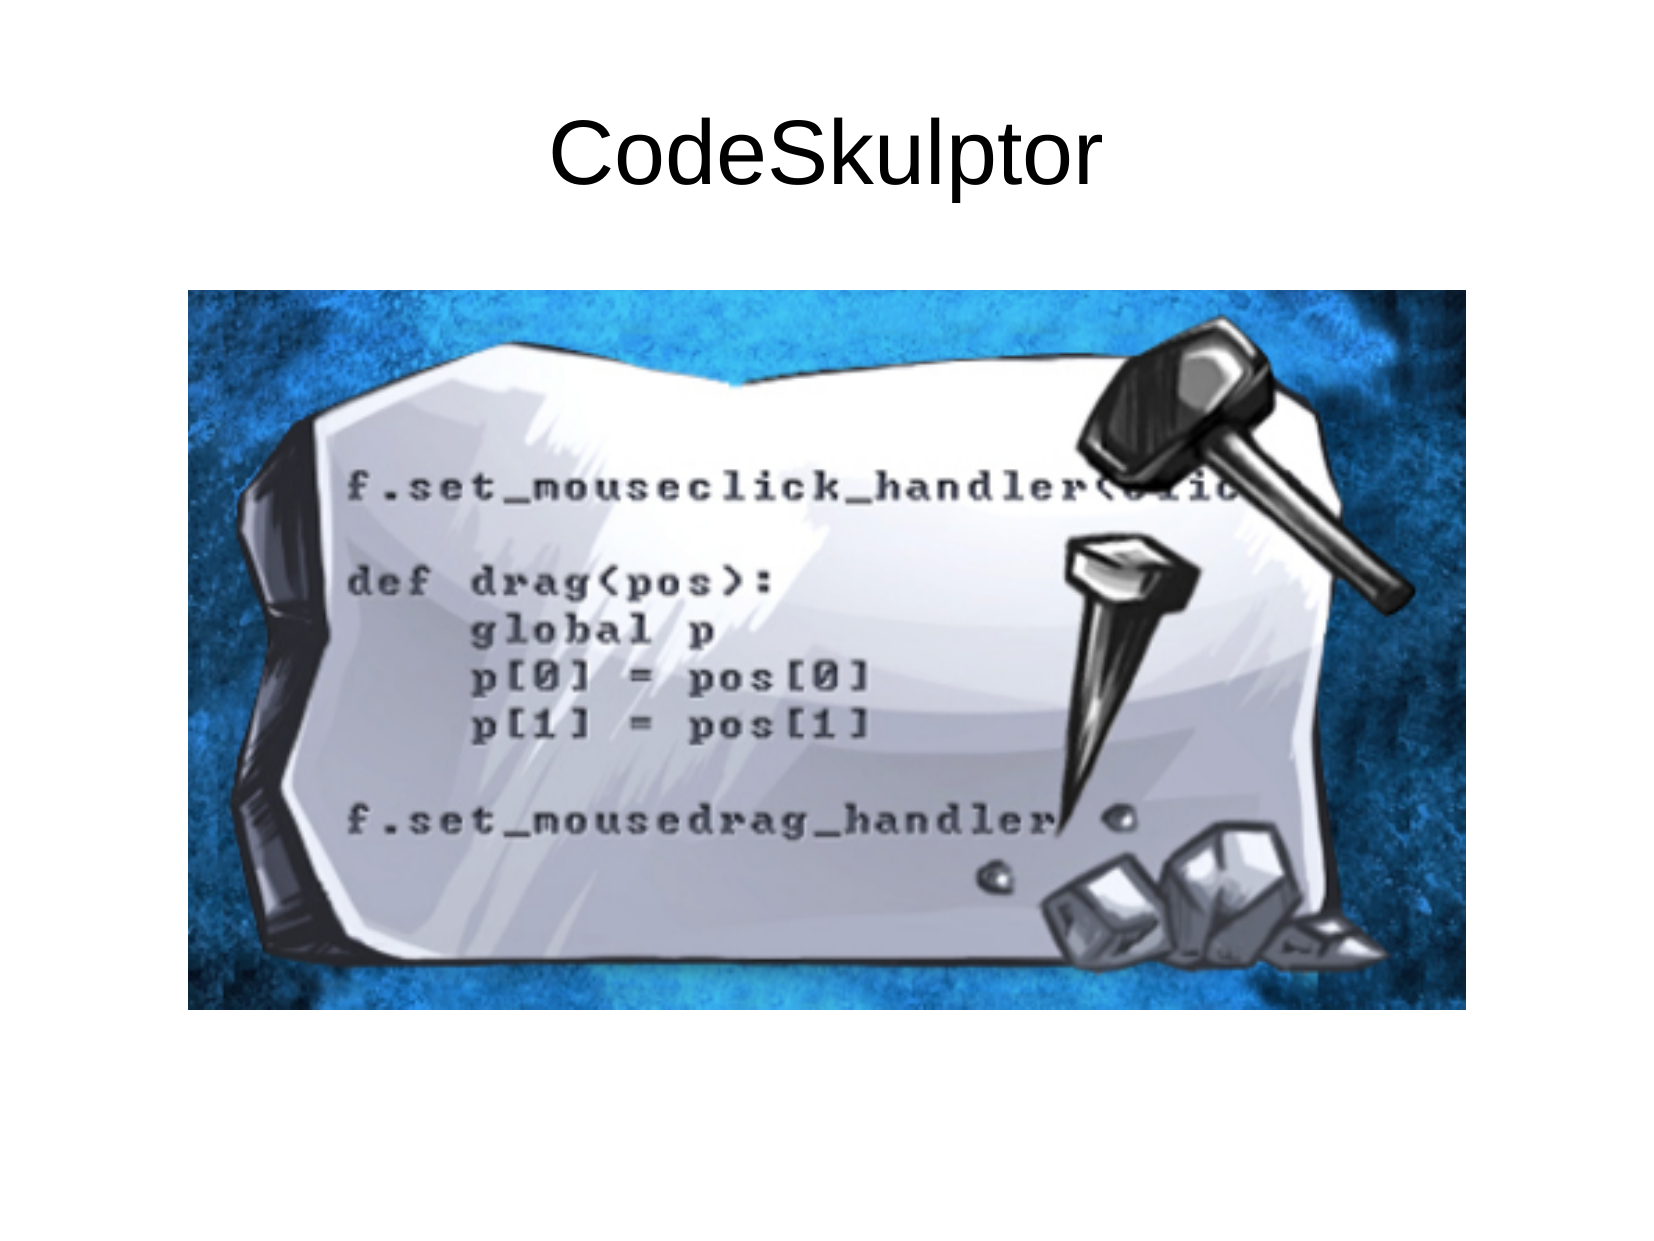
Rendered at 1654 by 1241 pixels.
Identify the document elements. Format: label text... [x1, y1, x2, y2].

picture [188, 290, 1466, 1010]
title CodeSkulptor [82, 49, 1571, 257]
